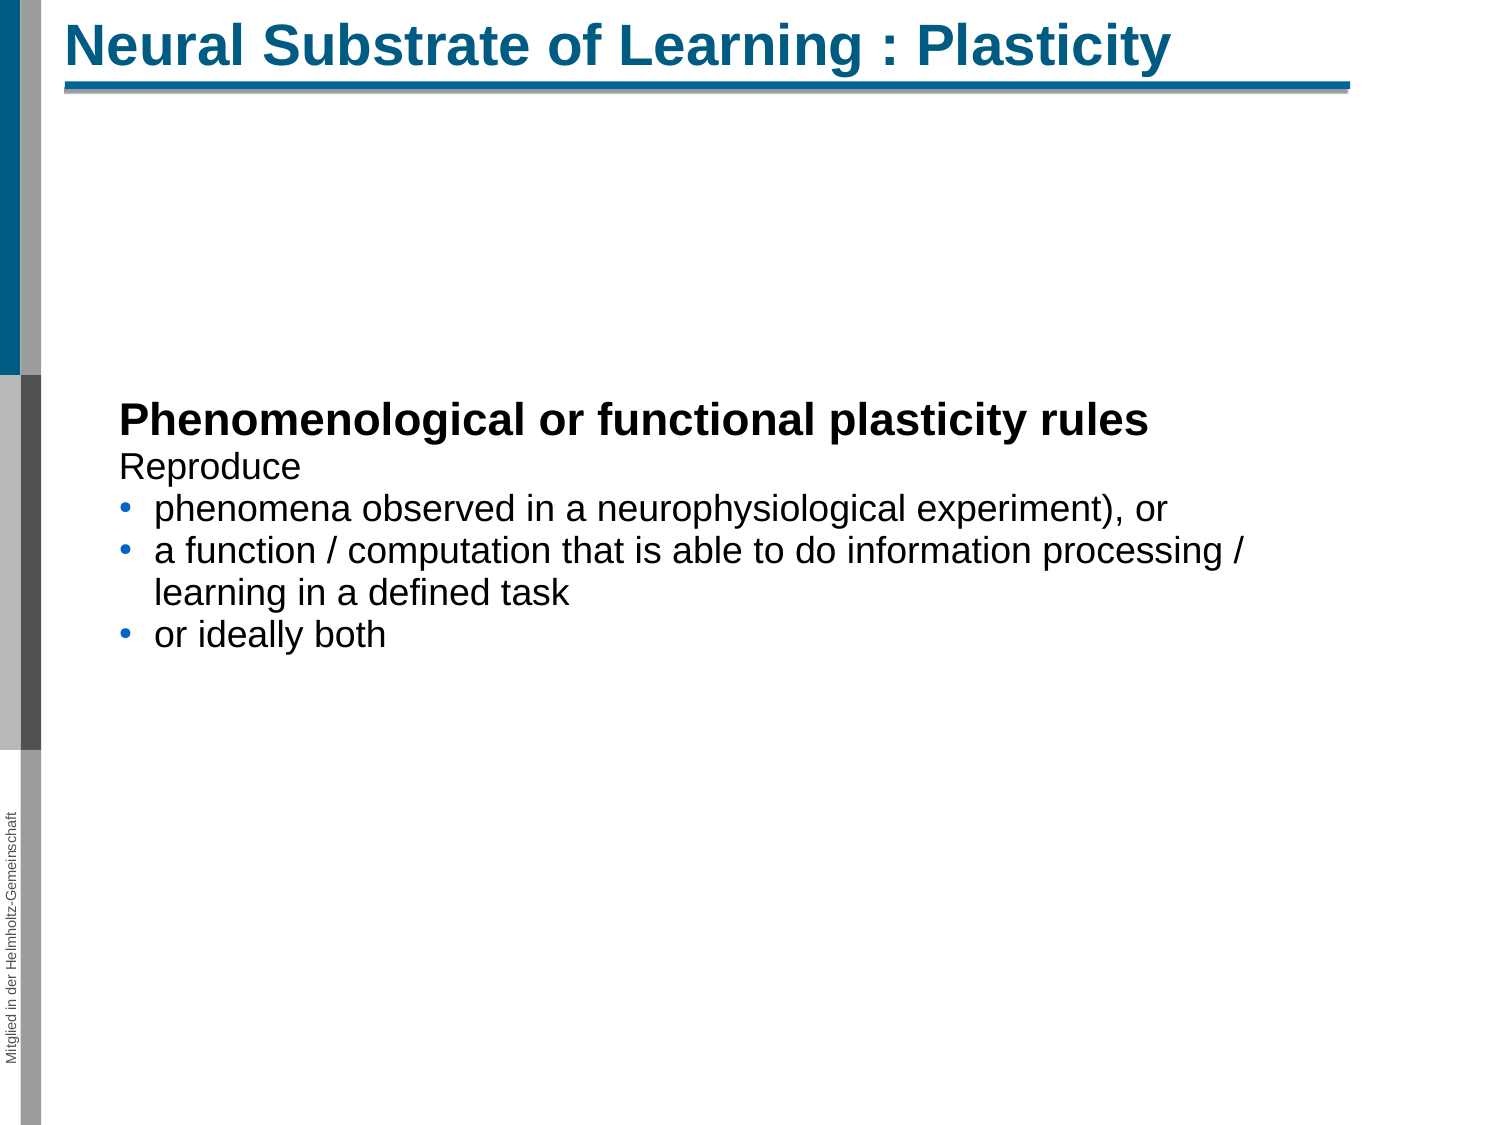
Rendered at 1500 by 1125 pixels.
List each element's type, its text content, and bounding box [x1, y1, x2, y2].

text_box Phenomenological or functional plasticity rules Reproduce phenomena observed in a neurophysiological experiment), or a function / computation that is able to do information processing / learning in a defined task or ideally both [104, 386, 1374, 663]
text_box Neural Substrate of Learning : Plasticity [64, 7, 1440, 102]
